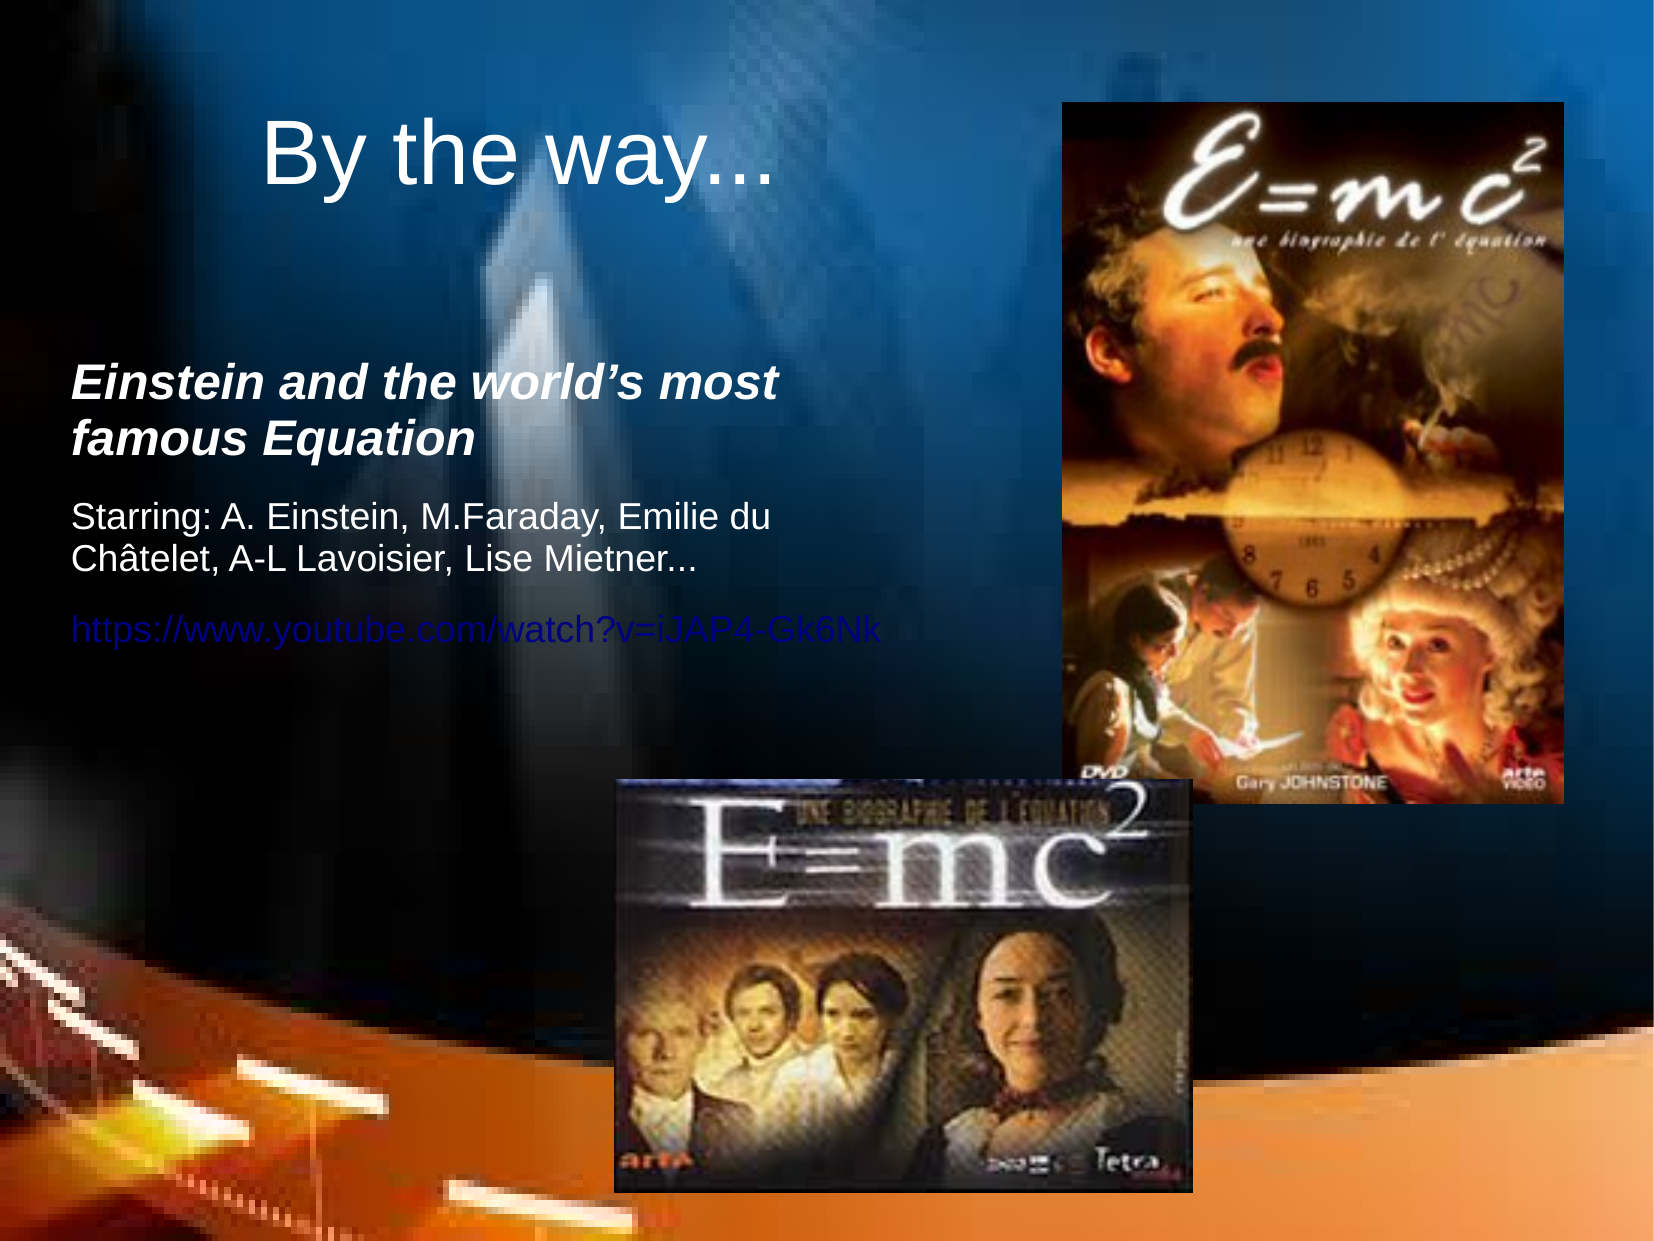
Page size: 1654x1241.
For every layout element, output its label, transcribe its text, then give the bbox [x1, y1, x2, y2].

list Einstein and the world’s most famous Equation Starring: A. Einstein, M.Faraday, Emilie du Châtelet, A-L Lavoisier, Lise Mietner... https://www.youtube.com/watch?v=iJAP4-Gk6Nk [70, 354, 910, 804]
title By the way... [82, 49, 957, 257]
picture [0, 0, 1654, 1241]
